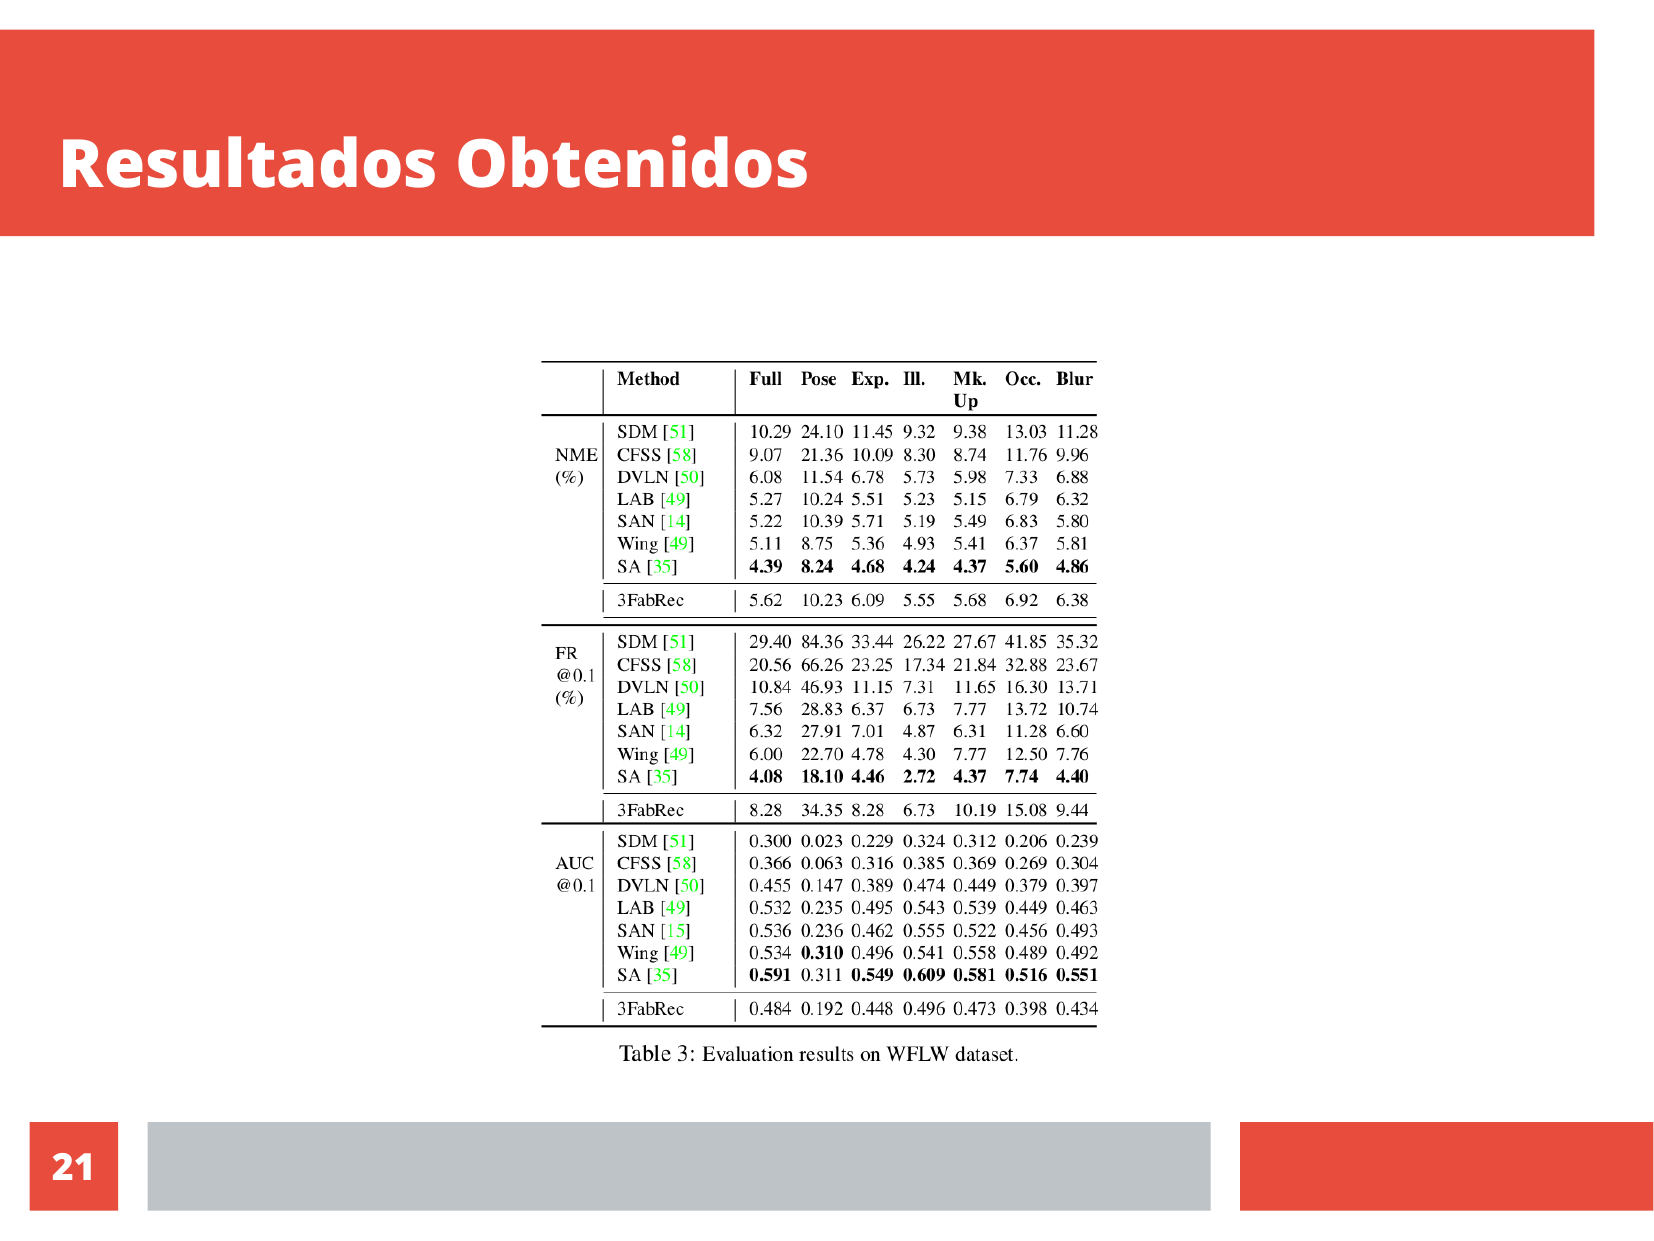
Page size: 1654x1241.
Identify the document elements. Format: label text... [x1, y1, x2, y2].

title Resultados Obtenidos [59, 59, 1595, 207]
picture [513, 324, 1111, 1093]
